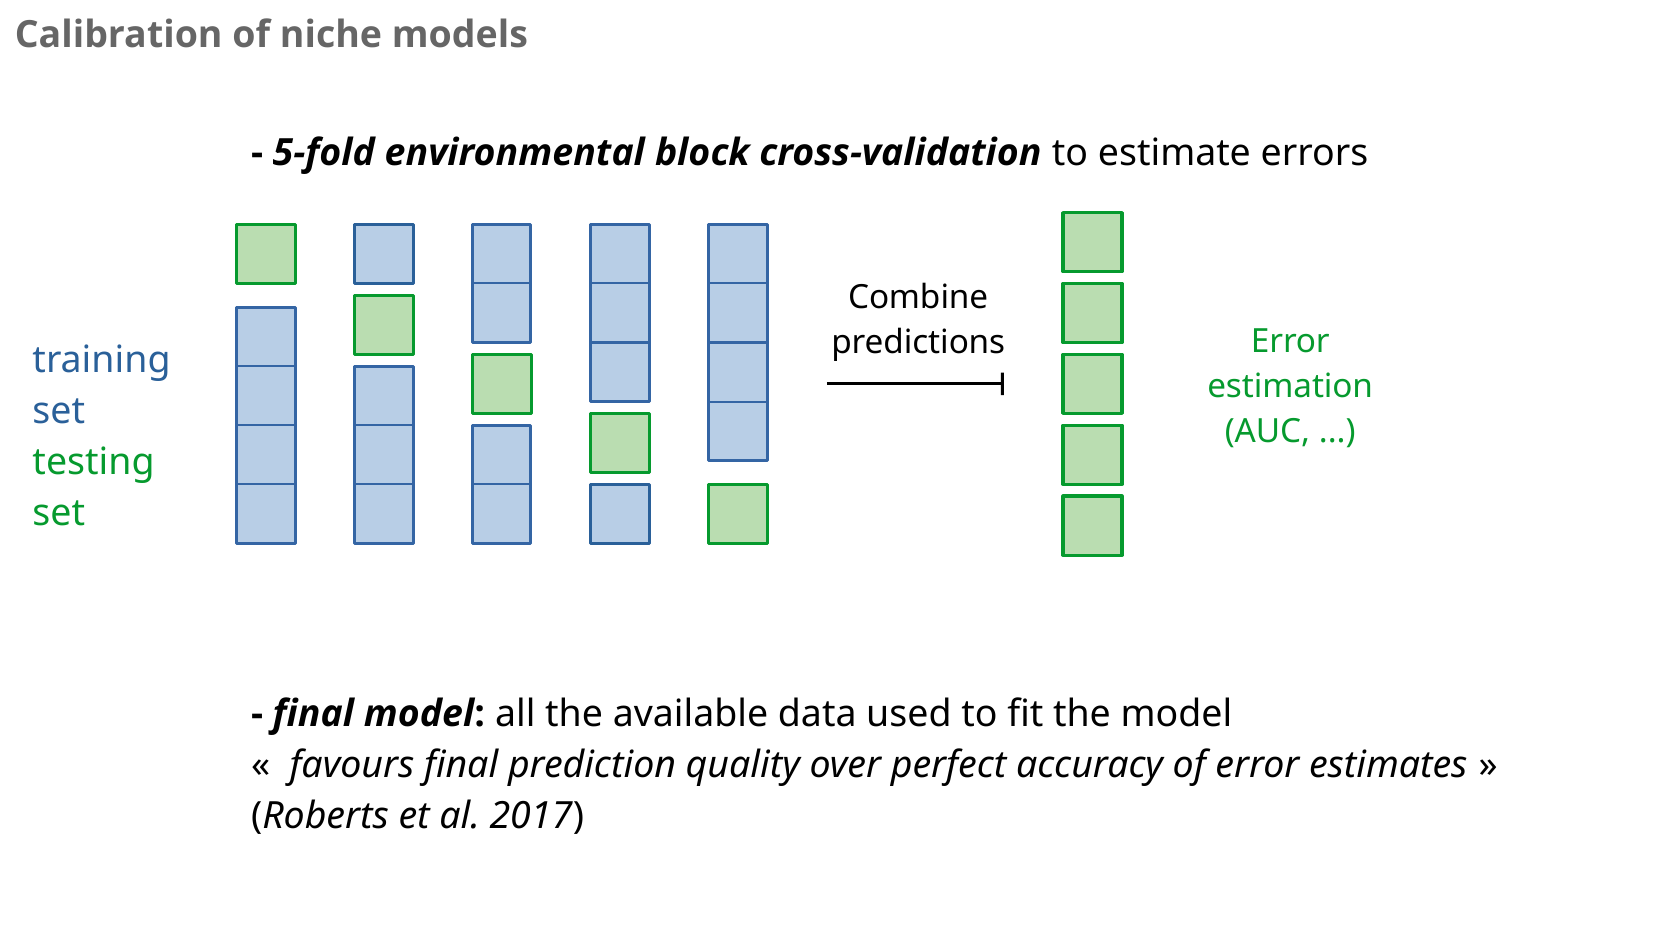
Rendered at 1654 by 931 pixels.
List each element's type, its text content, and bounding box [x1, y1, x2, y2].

text_box [472, 354, 532, 414]
text_box [354, 224, 414, 284]
text_box [472, 485, 531, 544]
text_box [472, 224, 531, 282]
text_box - 5-fold environmental block cross-validation to estimate errors - final model: all the available data used to fit the model « favours final prediction quality over perfect accuracy of error estimates » (Roberts et al. 2017) [236, 118, 1654, 827]
text_box [590, 224, 650, 402]
text_box [1062, 496, 1123, 556]
text_box [1062, 425, 1123, 485]
text_box [354, 426, 414, 484]
text_box [472, 425, 531, 483]
text_box [236, 224, 296, 284]
text_box Error estimation (AUC, ...) [1157, 326, 1424, 443]
text_box training set testing set [17, 324, 225, 442]
text_box [472, 284, 531, 343]
text_box [1062, 354, 1123, 414]
text_box [354, 485, 414, 544]
text_box Calibration of niche models [0, 0, 1654, 118]
text_box [236, 307, 296, 366]
text_box [1062, 283, 1123, 343]
text_box [590, 413, 650, 473]
text_box [708, 484, 768, 544]
text_box [354, 366, 414, 425]
text_box [236, 367, 296, 425]
text_box [590, 484, 650, 544]
text_box [354, 295, 414, 355]
text_box [236, 485, 296, 544]
text_box [708, 224, 768, 461]
text_box [1062, 212, 1123, 272]
text_box [236, 426, 296, 484]
text_box Combine predictions [785, 265, 1052, 383]
